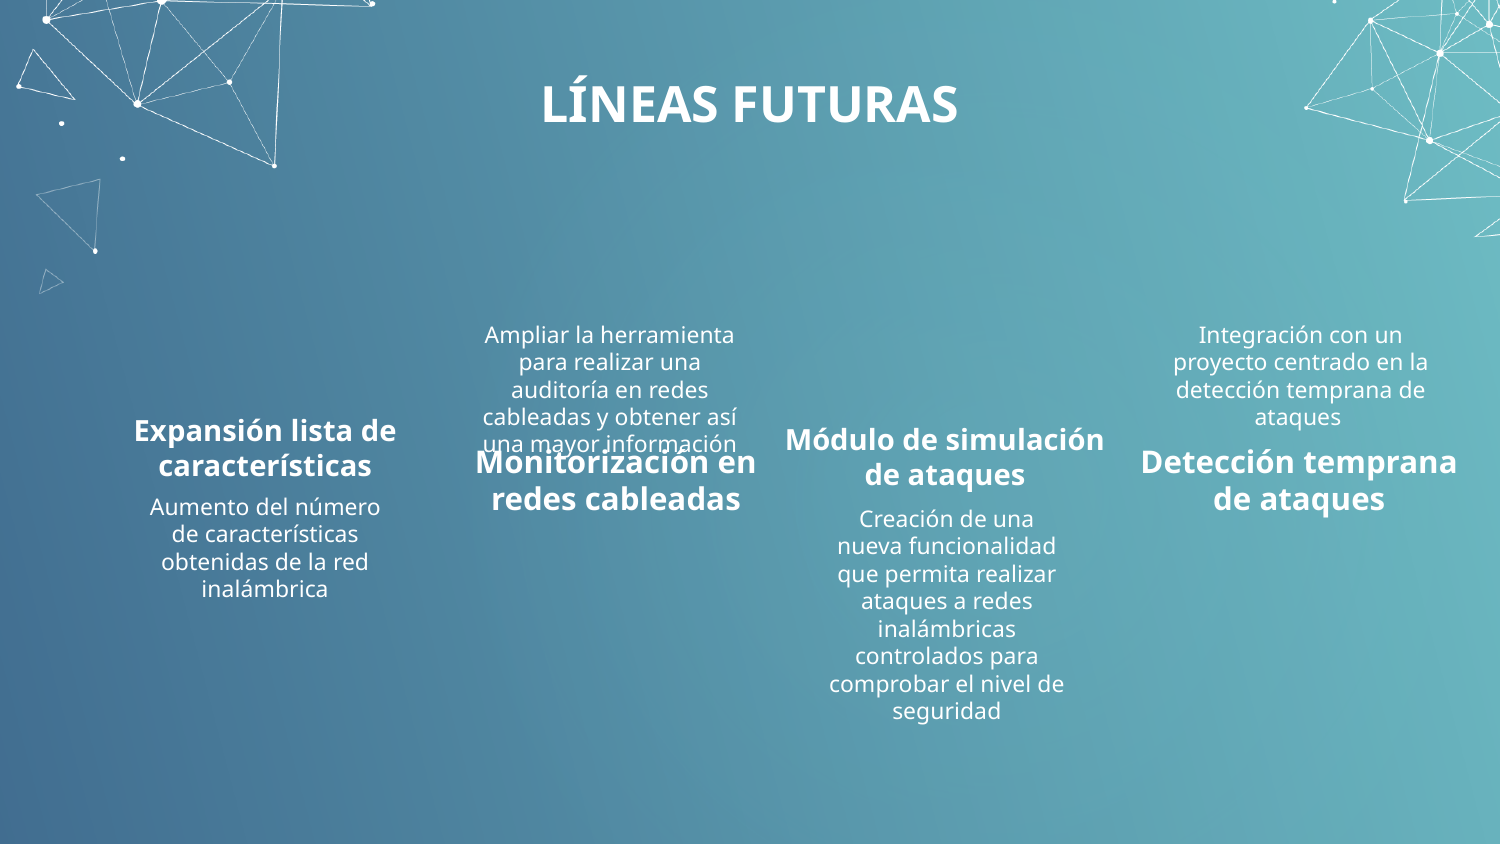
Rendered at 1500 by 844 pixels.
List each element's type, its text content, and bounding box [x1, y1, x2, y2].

subtitle Aumento del número de características obtenidas de la red inalámbrica [132, 477, 399, 619]
title Monitorización en redes cableadas [442, 444, 790, 532]
text_box Creación de una nueva funcionalidad que permita realizar ataques a redes inalámbricas controlados para comprobar el nivel de seguridad [814, 489, 1080, 631]
title Expansión lista de características [92, 437, 439, 498]
title Detección temprana de ataques [1104, 444, 1495, 532]
text_box Integración con un proyecto centrado en la detección temprana de ataques [1157, 305, 1445, 446]
title Módulo de simulación de ataques [760, 410, 1131, 507]
picture [0, 0, 1500, 844]
text_box Ampliar la herramienta para realizar una auditoría en redes cableadas y obtener así una mayor información [466, 305, 754, 446]
title LÍNEAS FUTURAS [322, 57, 1178, 214]
